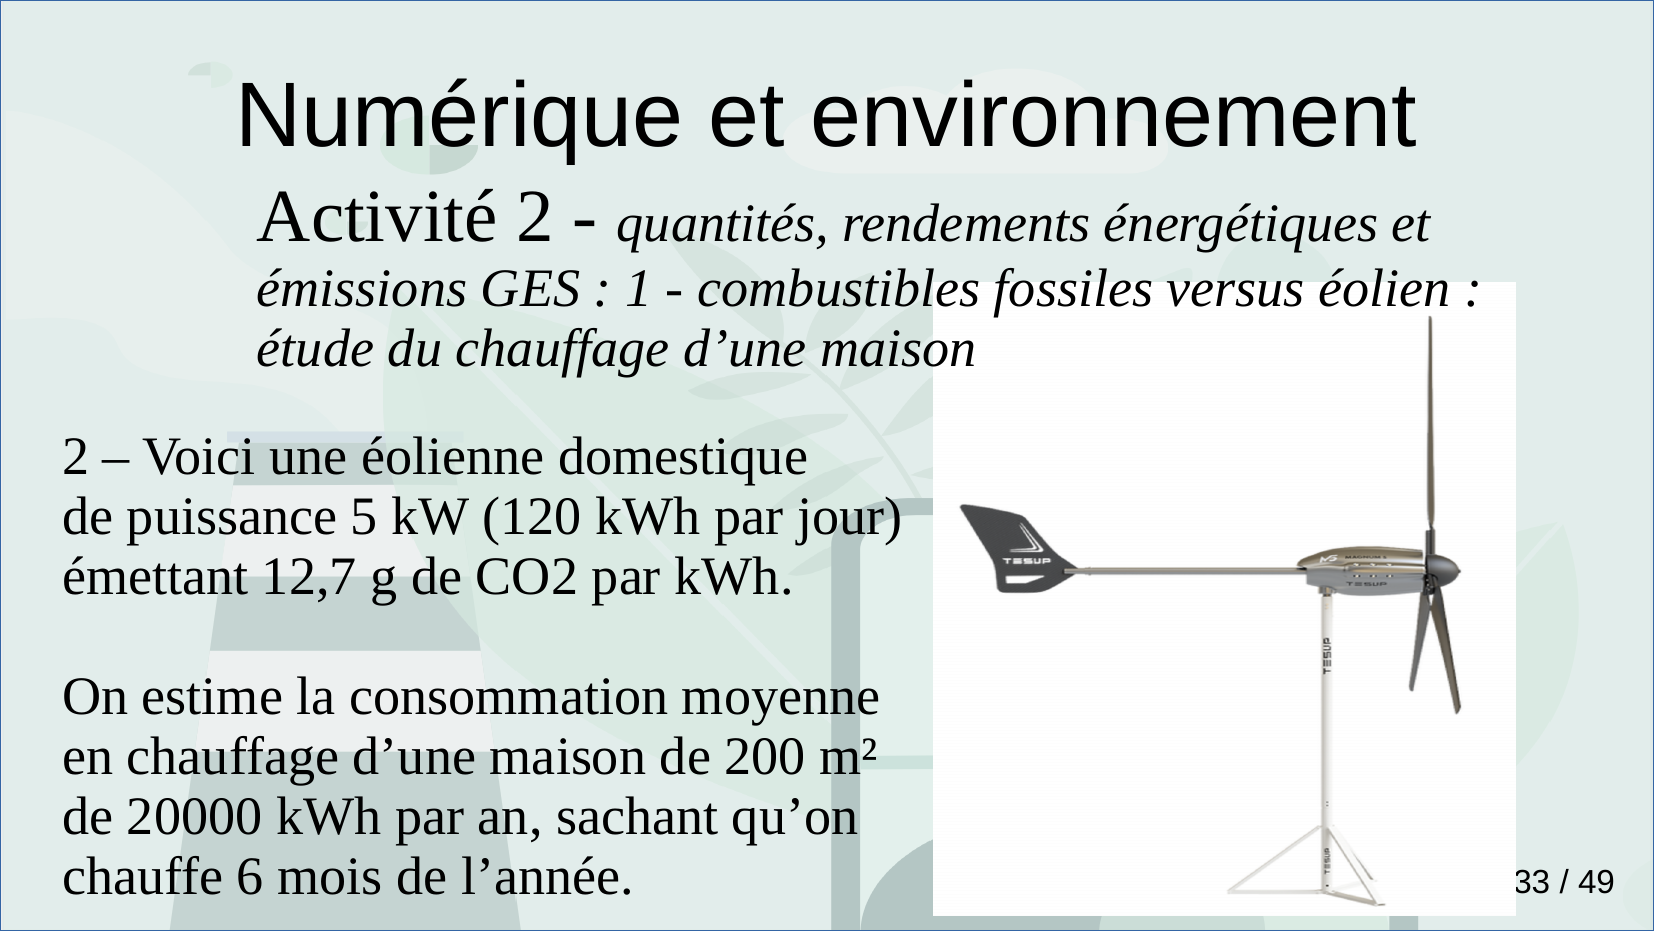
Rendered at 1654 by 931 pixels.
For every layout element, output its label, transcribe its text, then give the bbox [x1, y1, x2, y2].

picture [933, 386, 1516, 916]
text_box <number> / 49 [1341, 855, 1630, 926]
text_box 2 – Voici une éolienne domestique de puissance 5 kW (120 kWh par jour) émettant 12,7 g de CO2 par kWh. On estime la consommation moyenne en chauffage d’une maison de 200 m² de 20000 kWh par an, sachant qu’on chauffe 6 mois de l’année. [47, 419, 933, 915]
text_box Activité 2 - quantités, rendements énergétiques et émissions GES : 1 - combustibles fossiles versus éolien : étude du chauffage d’une maison [242, 167, 1571, 386]
text_box [0, 0, 1654, 931]
title Numérique et environnement [82, 37, 1571, 193]
